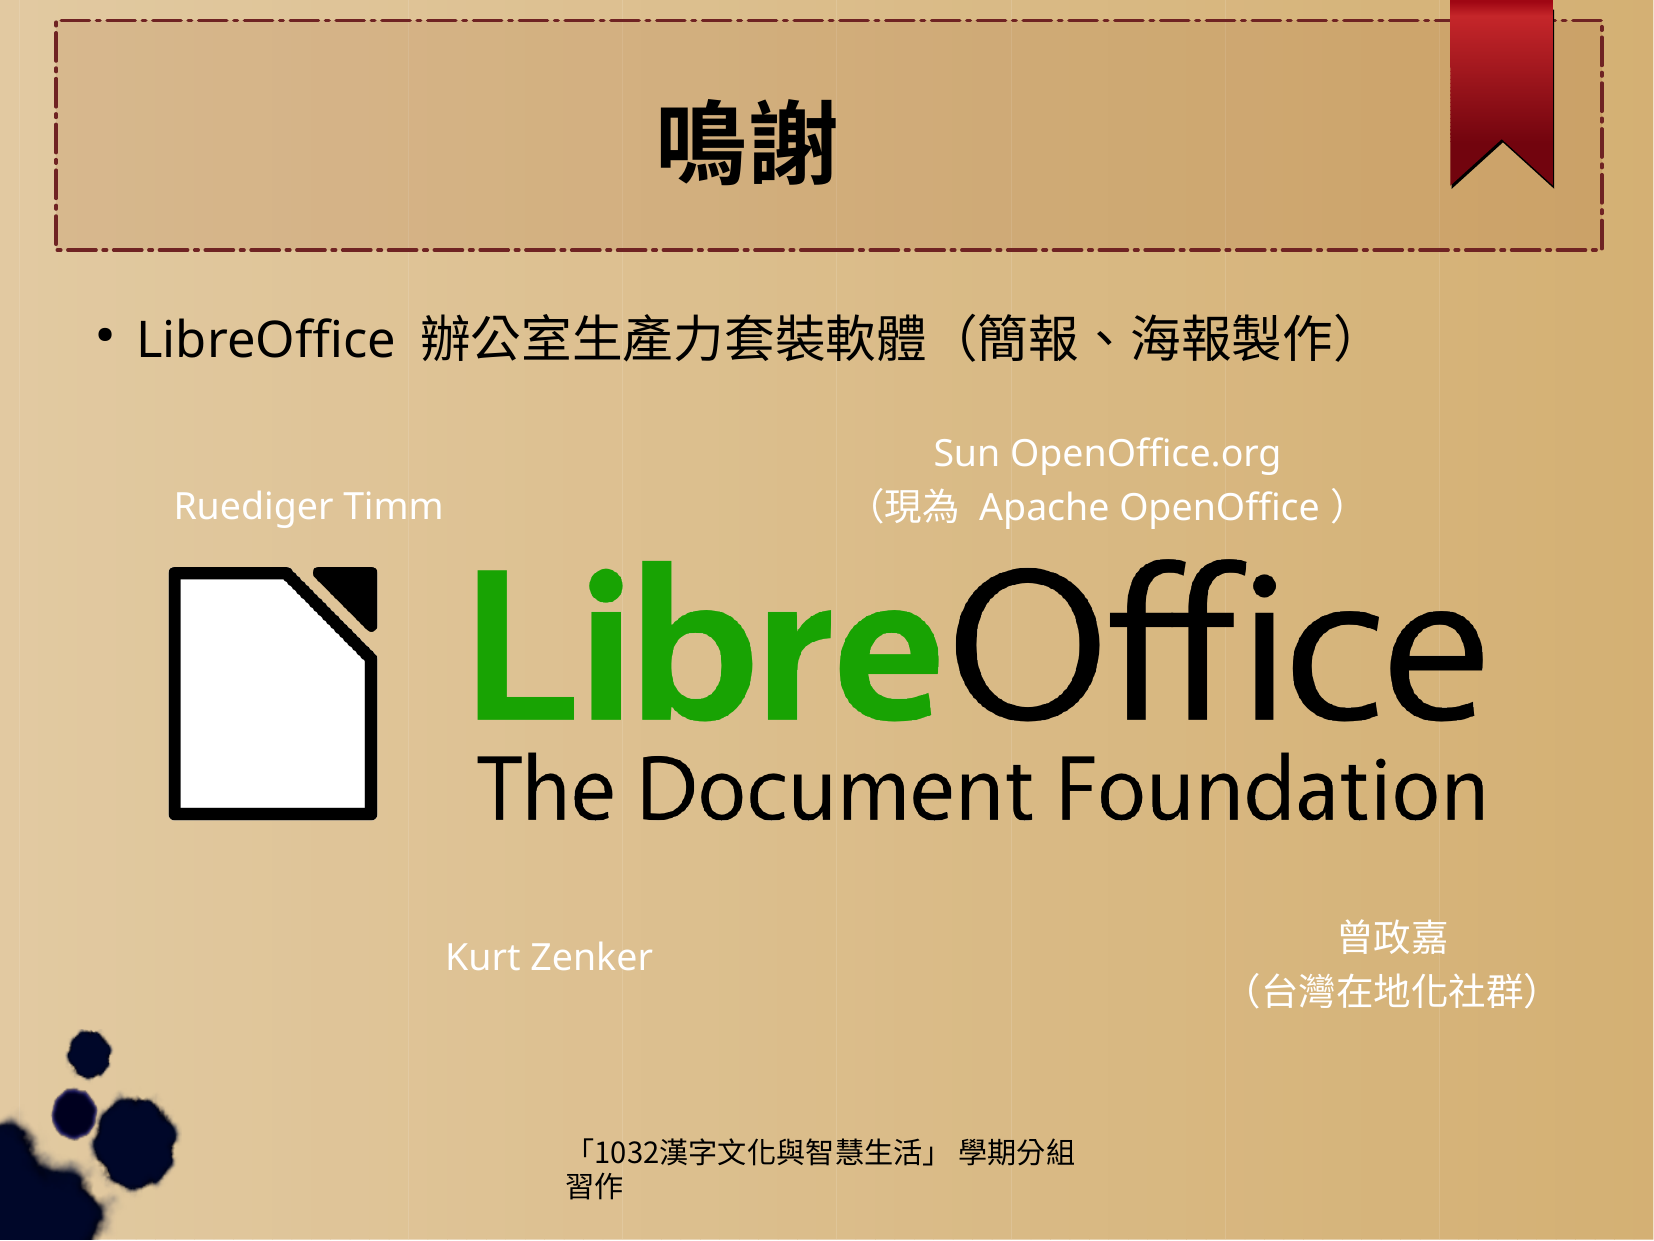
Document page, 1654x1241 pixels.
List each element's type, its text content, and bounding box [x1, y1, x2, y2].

picture [61, 446, 1585, 934]
list LibreOffice 辦公室生產力套裝軟體（簡報、海報製作） [82, 299, 1571, 414]
text_box Kurt Zenker [430, 923, 671, 981]
title 鳴謝 [82, 47, 1412, 229]
text_box Sun OpenOffice.org （現為 Apache OpenOffice） [832, 418, 1394, 520]
text_box 曾政嘉 （台灣在地化社群） [1209, 900, 1590, 1004]
text_box Ruediger Timm [158, 472, 461, 530]
